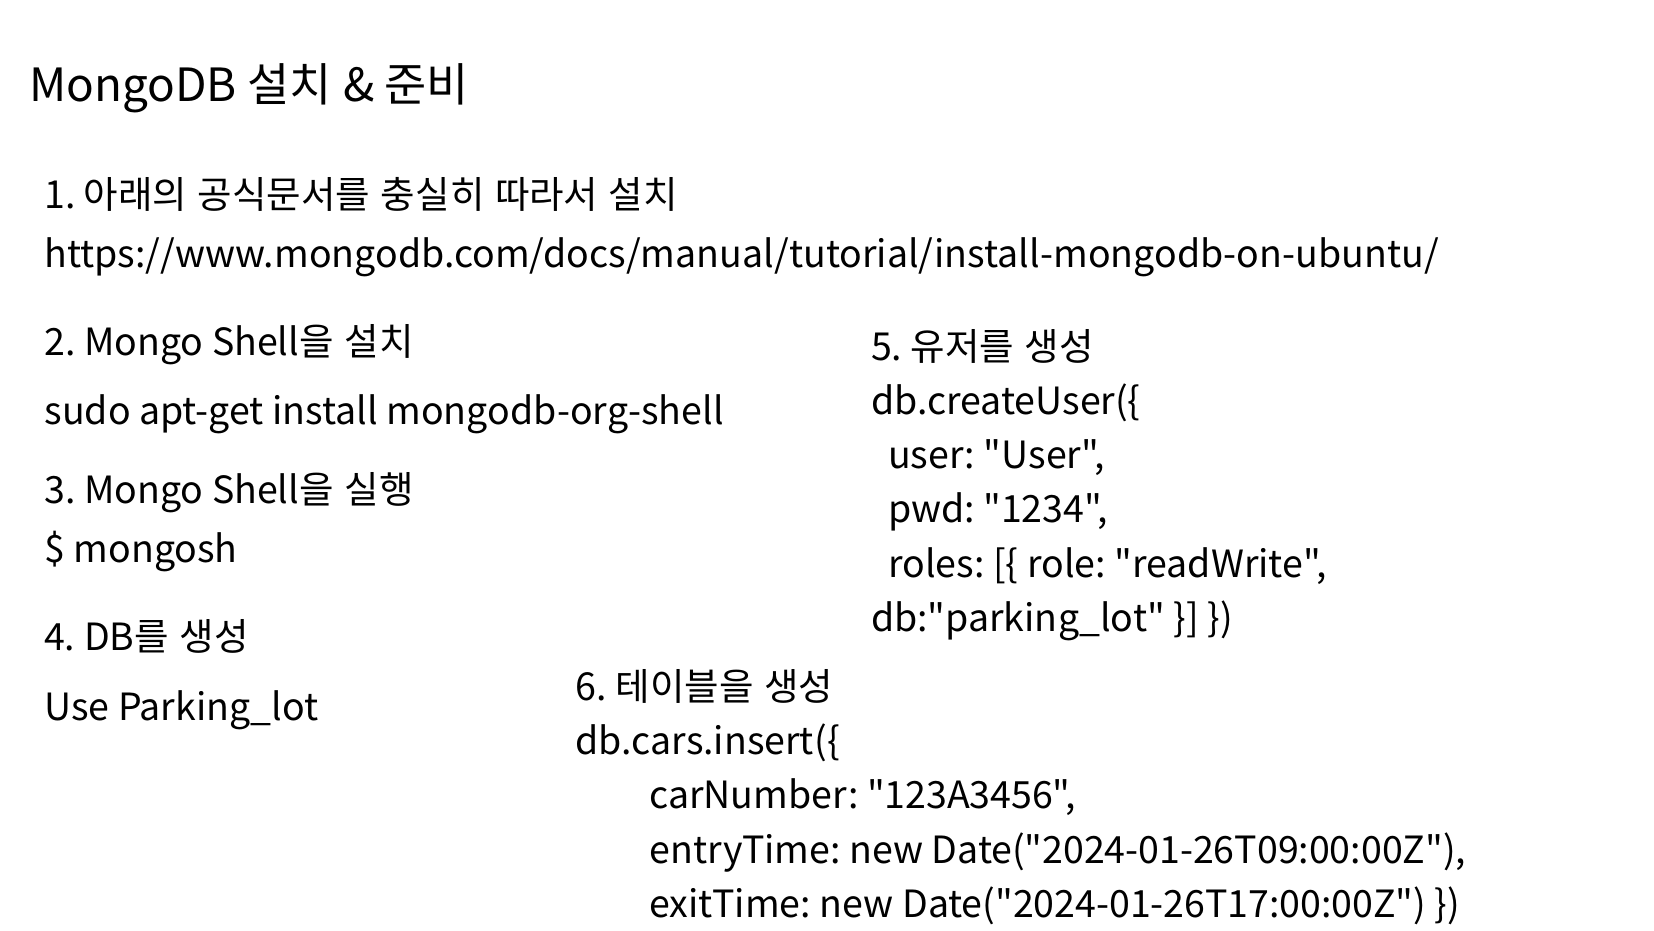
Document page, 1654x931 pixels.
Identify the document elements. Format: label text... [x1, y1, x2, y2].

text_box 6. 테이블을 생성 db.cars.insert({ carNumber: "123A3456", entryTime: new Date("2024-01-26T09:00:00Z"), exitTime: new Date("2024-01-26T17:00:00Z") }) [561, 649, 1654, 931]
text_box $ mongosh [29, 511, 739, 581]
text_box 1. 아래의 공식문서를 충실히 따라서 설치 [29, 157, 798, 282]
text_box https://www.mongodb.com/docs/manual/tutorial/install-mongodb-on-ubuntu/ [29, 216, 1454, 286]
title MongoDB 설치 & 준비 [29, 40, 621, 123]
text_box 2. Mongo Shell을 설치 [29, 304, 739, 374]
text_box 3. Mongo Shell을 실행 [29, 452, 739, 511]
text_box 4. DB를 생성 [29, 599, 739, 669]
text_box Use Parking_lot [29, 669, 561, 739]
text_box sudo apt-get install mongodb-org-shell [29, 374, 739, 443]
text_box 5. 유저를 생성 db.createUser({ user: "User", pwd: "1234", roles: [{ role: "readWrite", db:"parking_lot" }] }) [856, 309, 1619, 649]
